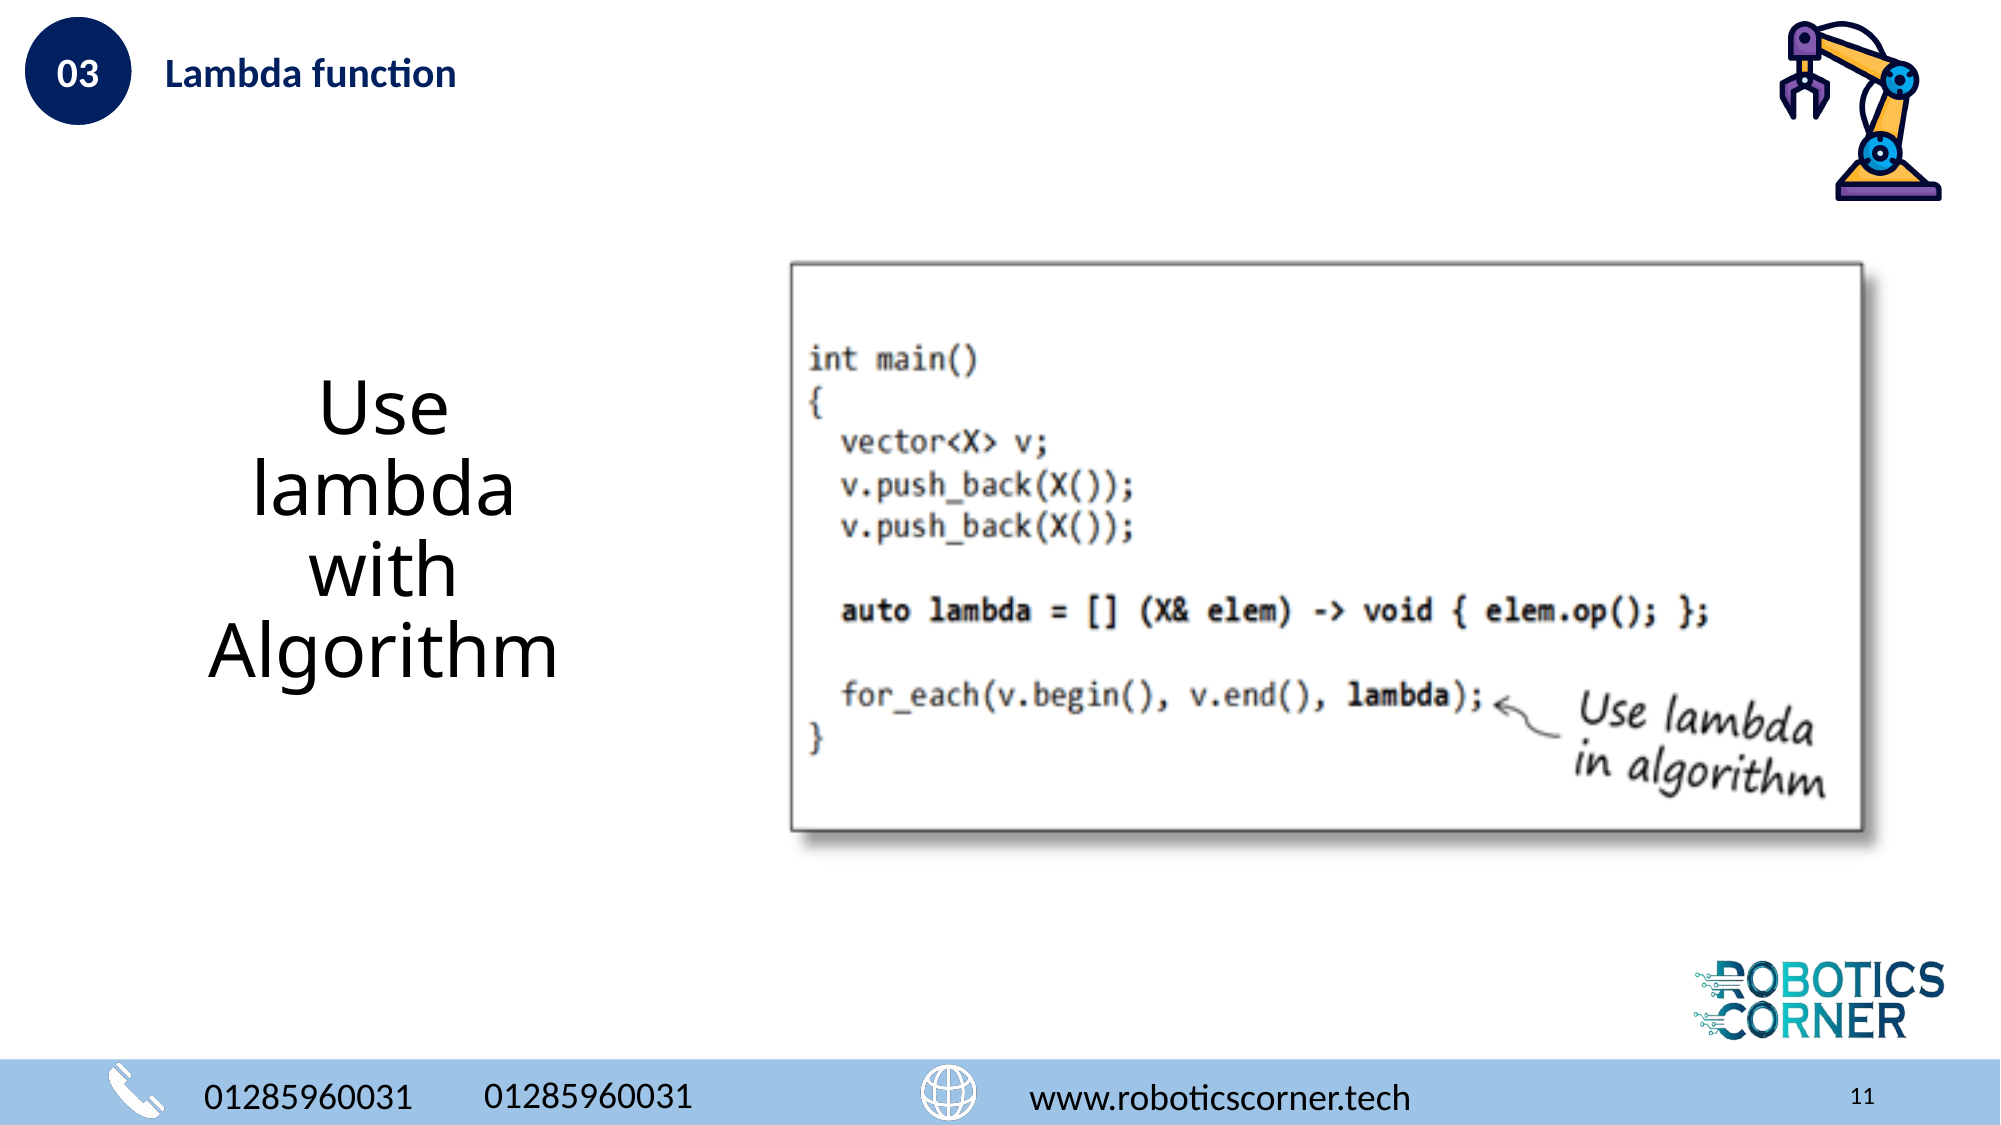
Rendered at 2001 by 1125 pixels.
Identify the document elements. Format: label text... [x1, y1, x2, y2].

picture [1771, 21, 1950, 201]
picture [915, 1059, 981, 1125]
picture [103, 1057, 170, 1124]
title Use lambda with Algorithm [168, 322, 601, 741]
picture [783, 256, 1953, 1059]
text_box Lambda function [150, 38, 622, 103]
text_box 03 [22, 14, 134, 128]
